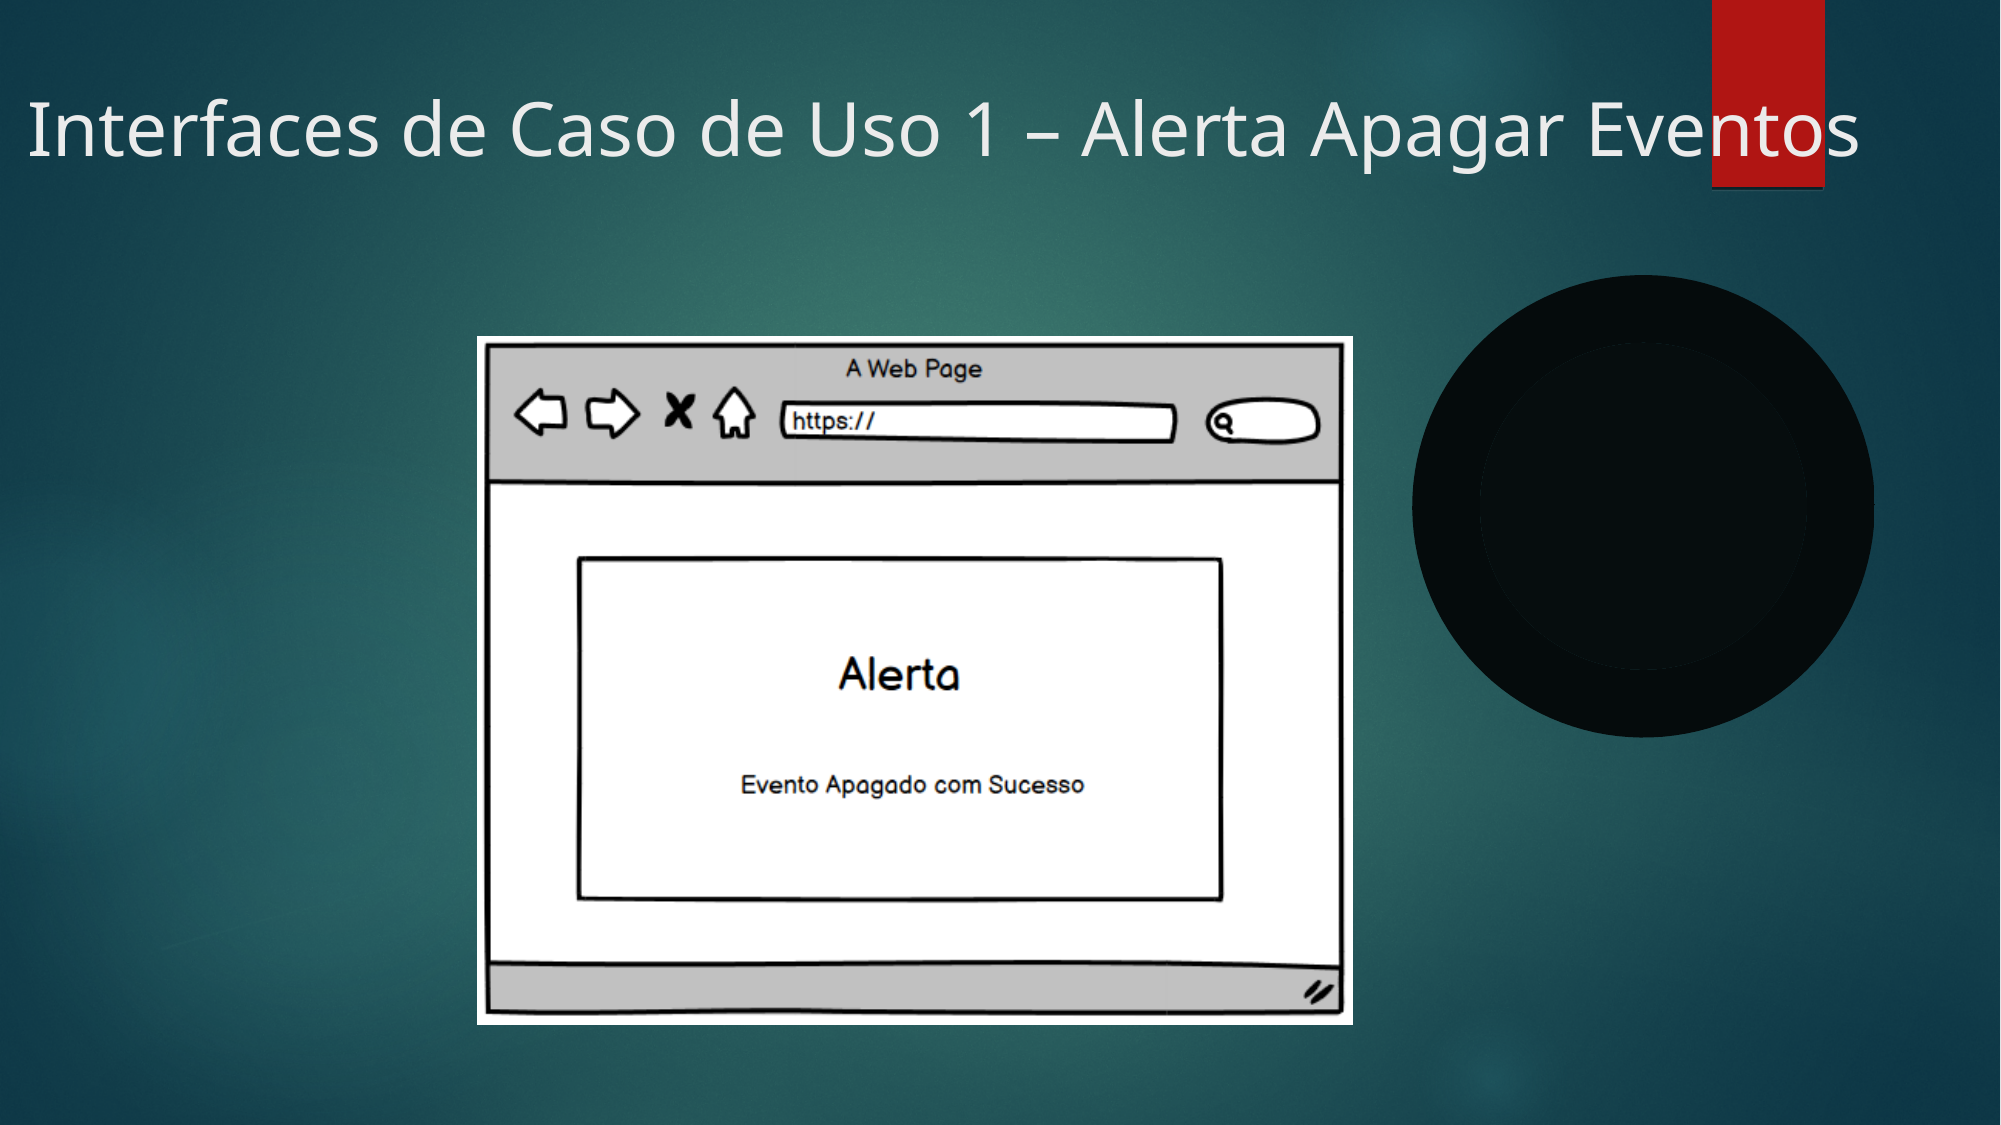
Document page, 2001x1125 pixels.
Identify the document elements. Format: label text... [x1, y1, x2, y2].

title Interfaces de Caso de Uso 1 – Alerta Apagar Eventos [12, 74, 1990, 305]
picture [477, 336, 1353, 1026]
